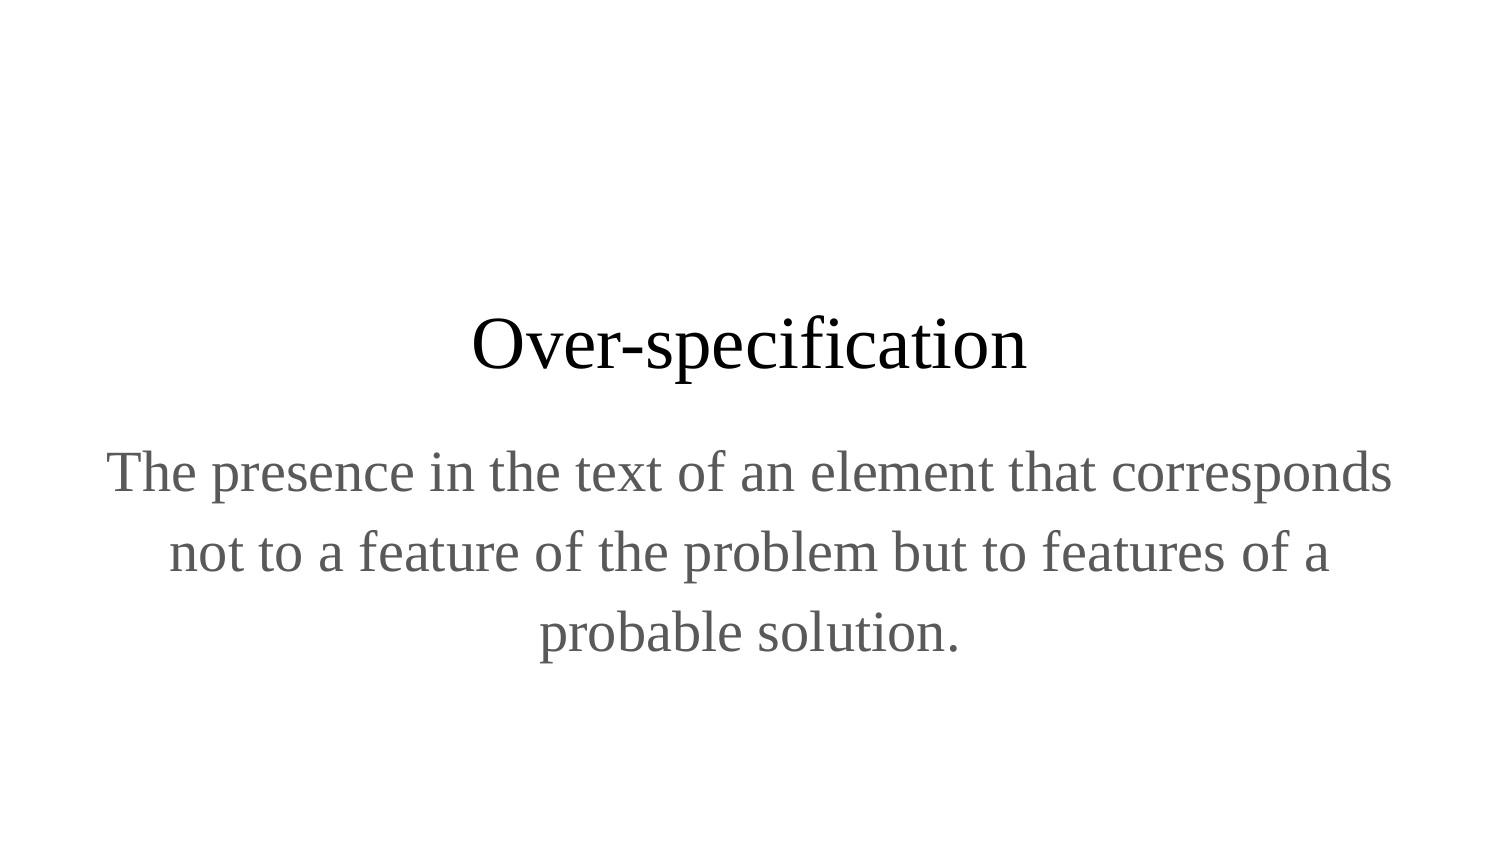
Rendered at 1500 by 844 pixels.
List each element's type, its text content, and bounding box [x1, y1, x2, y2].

subtitle The presence in the text of an element that corresponds not to a feature of the problem but to features of a probable solution. [51, 407, 1449, 665]
title Over-specification [51, 269, 1449, 407]
